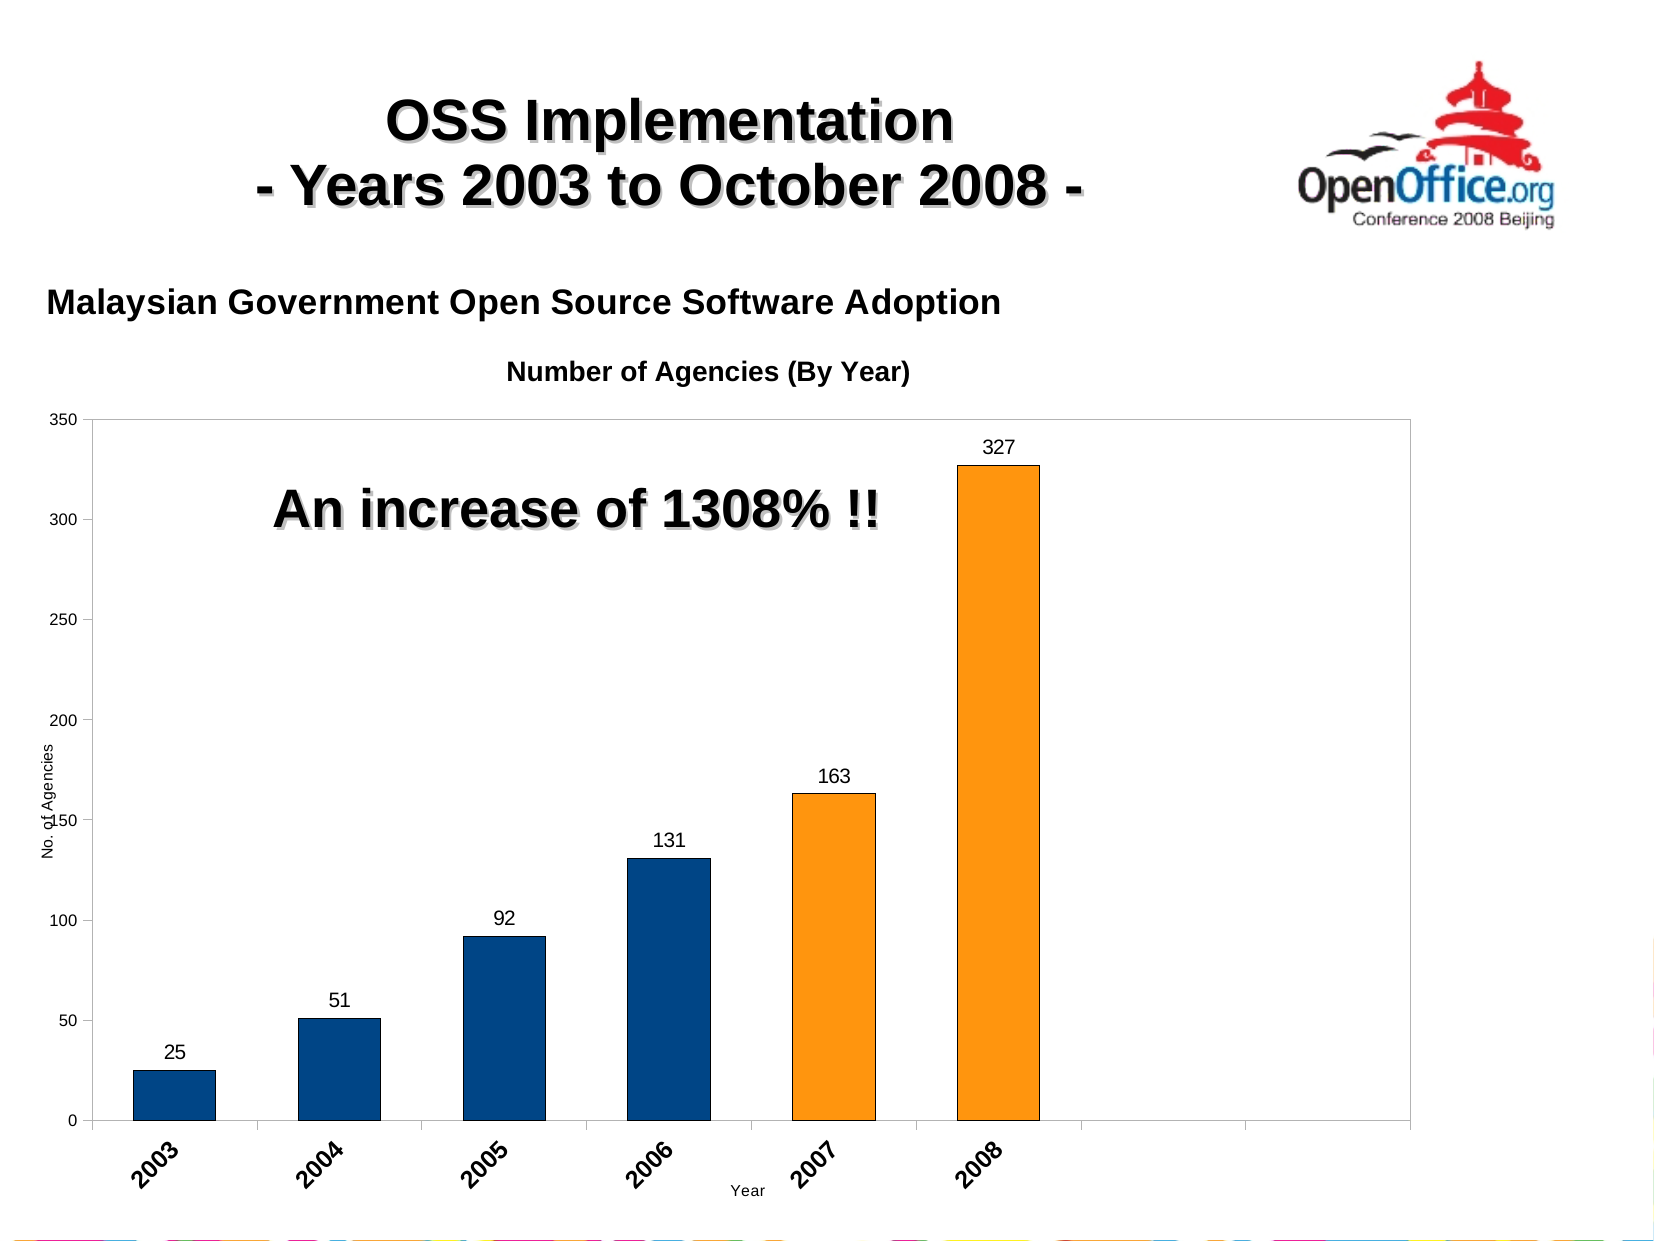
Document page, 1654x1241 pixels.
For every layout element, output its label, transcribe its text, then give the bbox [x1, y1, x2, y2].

title OSS Implementation - Years 2003 to October 2008 - [82, 49, 1258, 250]
picture [1285, 51, 1569, 250]
chart [0, 250, 1654, 1241]
text_box An increase of 1308% !! [356, 439, 799, 579]
